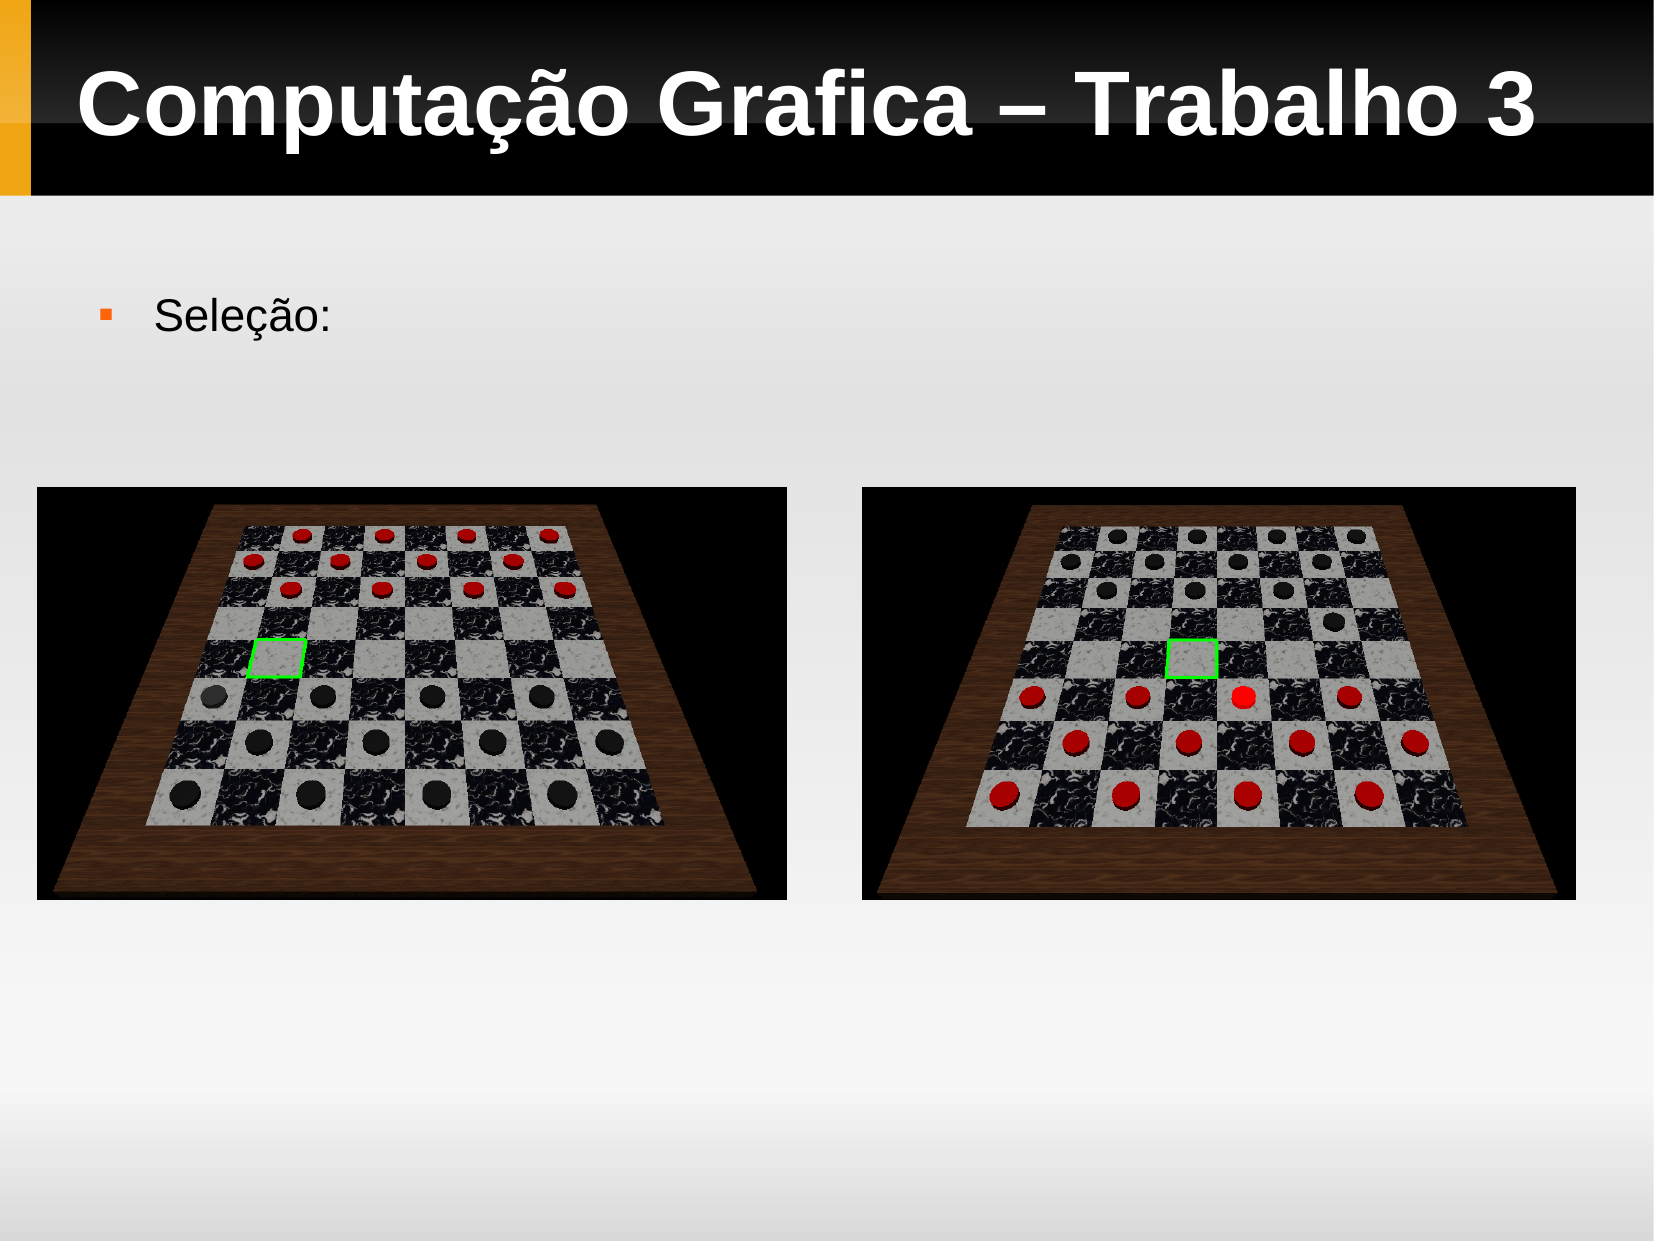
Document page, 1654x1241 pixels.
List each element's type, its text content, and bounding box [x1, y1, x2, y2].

picture [0, 0, 1654, 1241]
list Seleção: [82, 290, 1571, 1109]
list [845, 290, 1572, 1094]
title Computação Grafica – Trabalho 3 [76, 0, 1565, 208]
